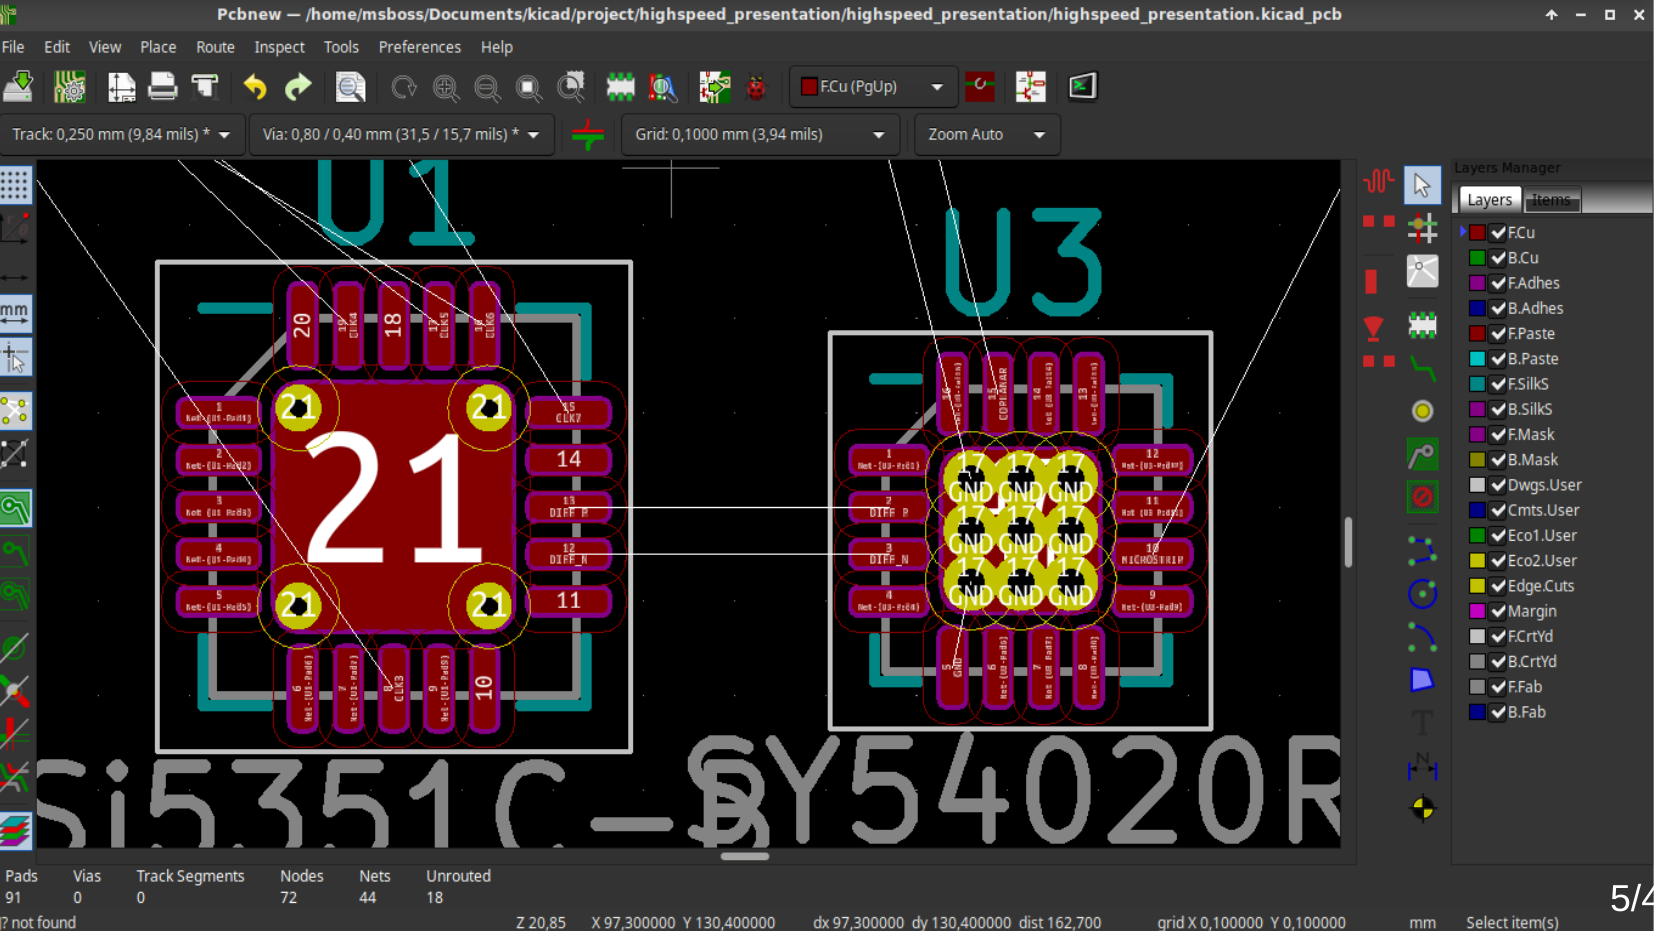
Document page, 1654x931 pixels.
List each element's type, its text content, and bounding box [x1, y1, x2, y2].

picture [1649, 890, 1654, 903]
text_box 1/46 [1515, 870, 1649, 927]
picture [0, 0, 1654, 931]
